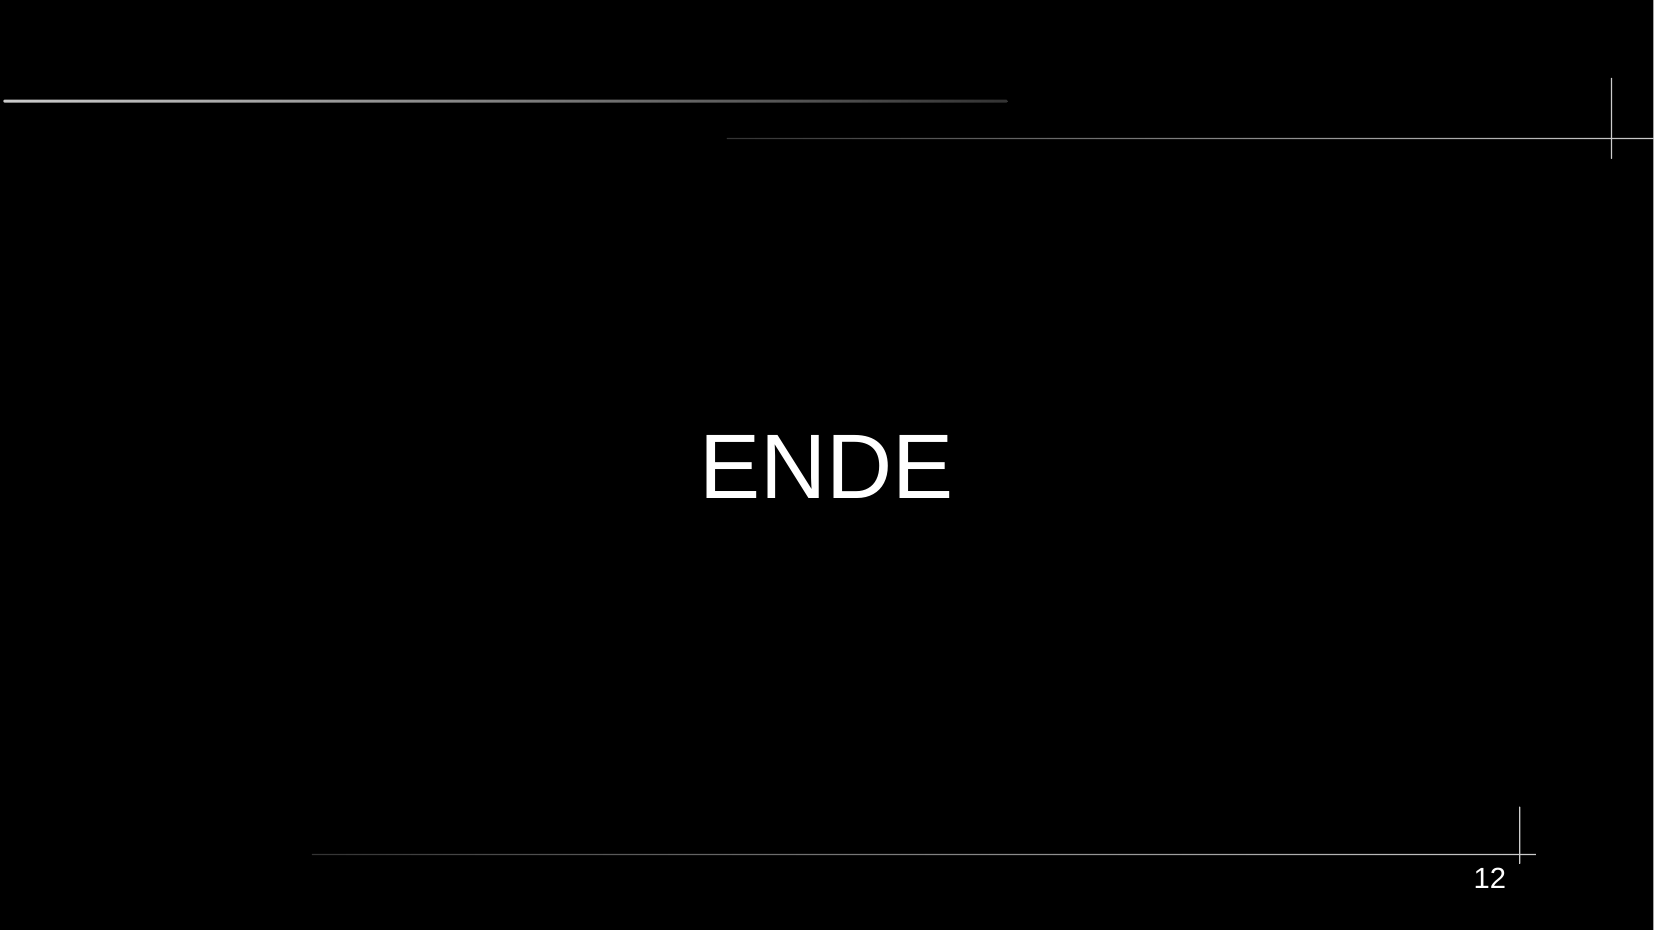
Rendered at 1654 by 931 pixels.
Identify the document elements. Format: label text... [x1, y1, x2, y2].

title ENDE [0, 364, 1654, 570]
